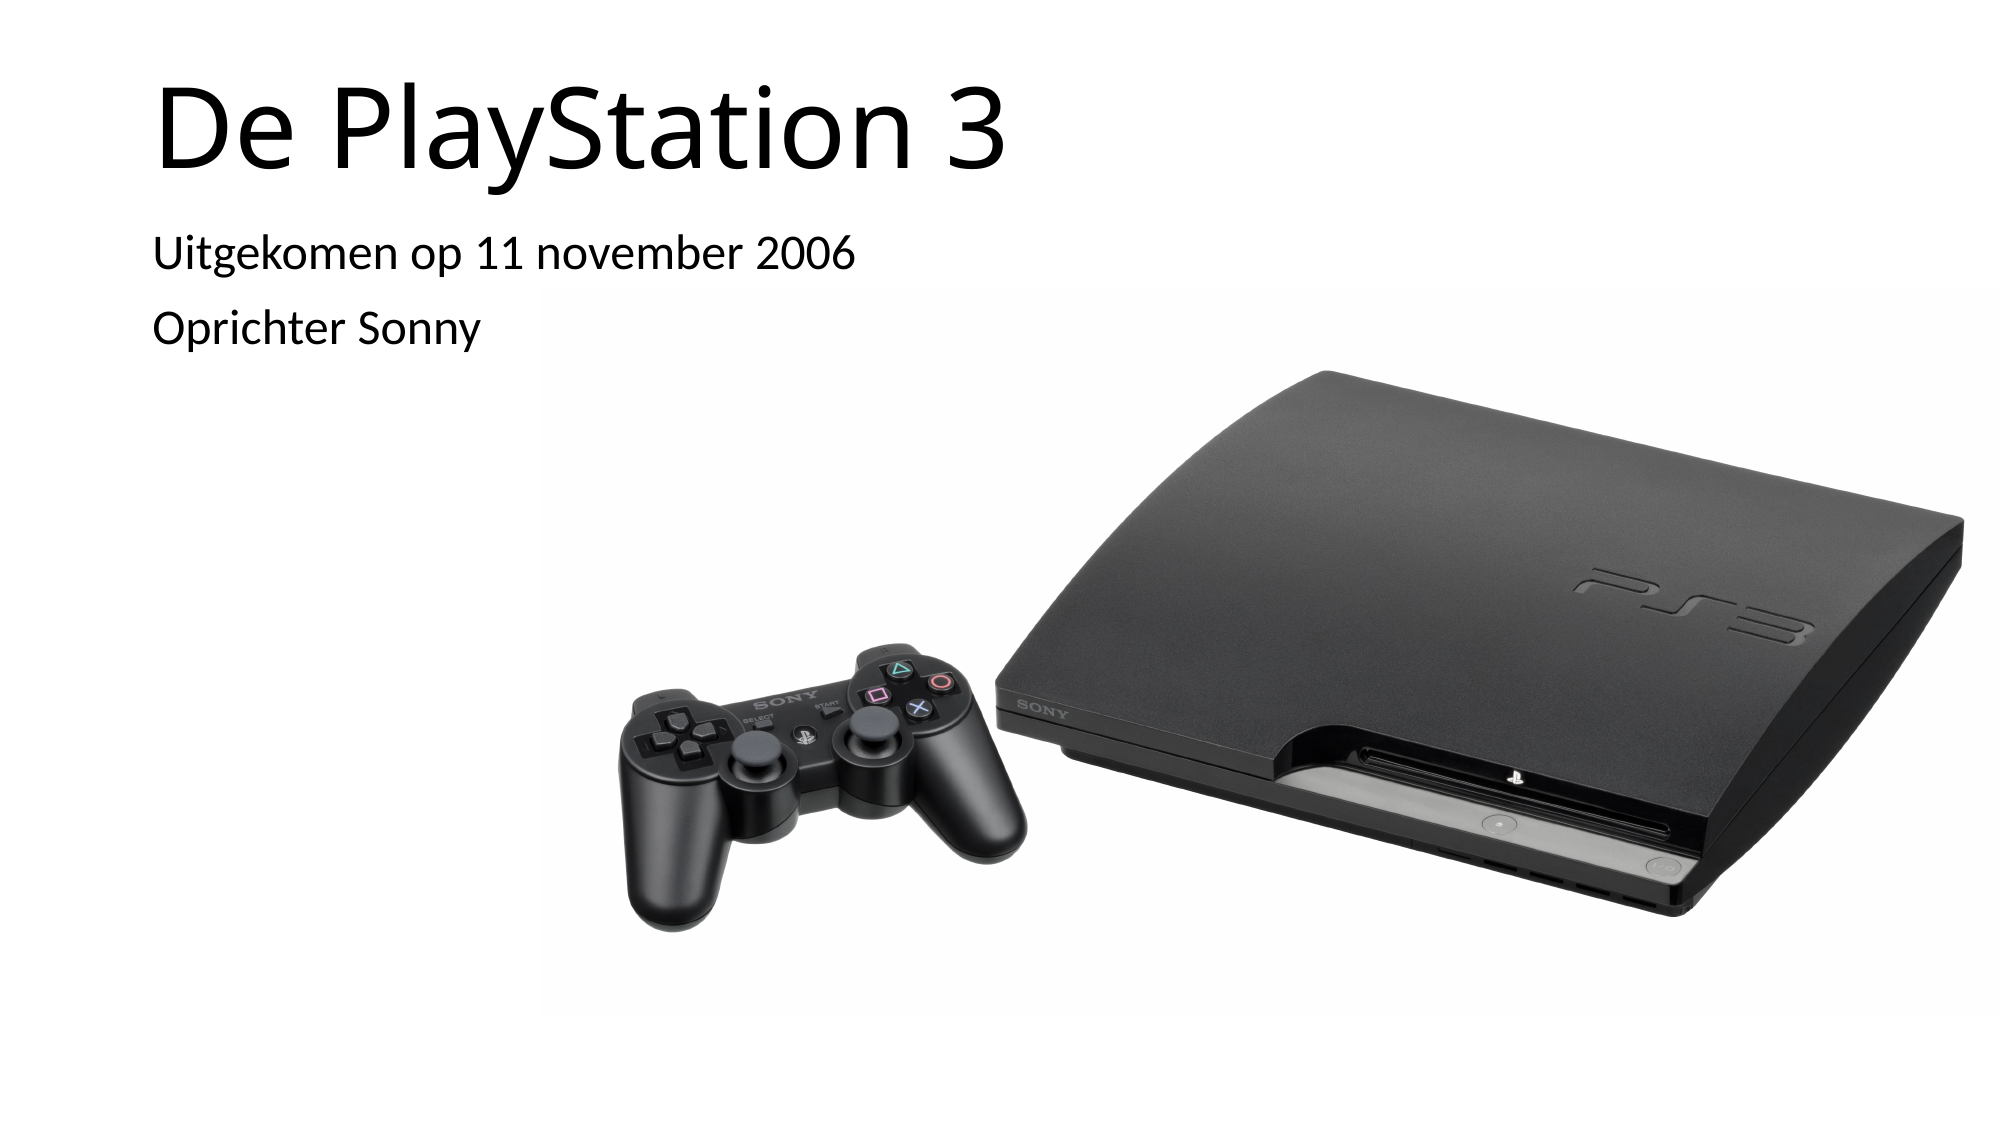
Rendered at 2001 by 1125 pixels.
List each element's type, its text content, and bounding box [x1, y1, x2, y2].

list Uitgekomen op 11 november 2006 Oprichter Sonny [137, 219, 1863, 390]
picture [541, 287, 2000, 1016]
title De PlayStation 3 [137, 47, 1863, 201]
